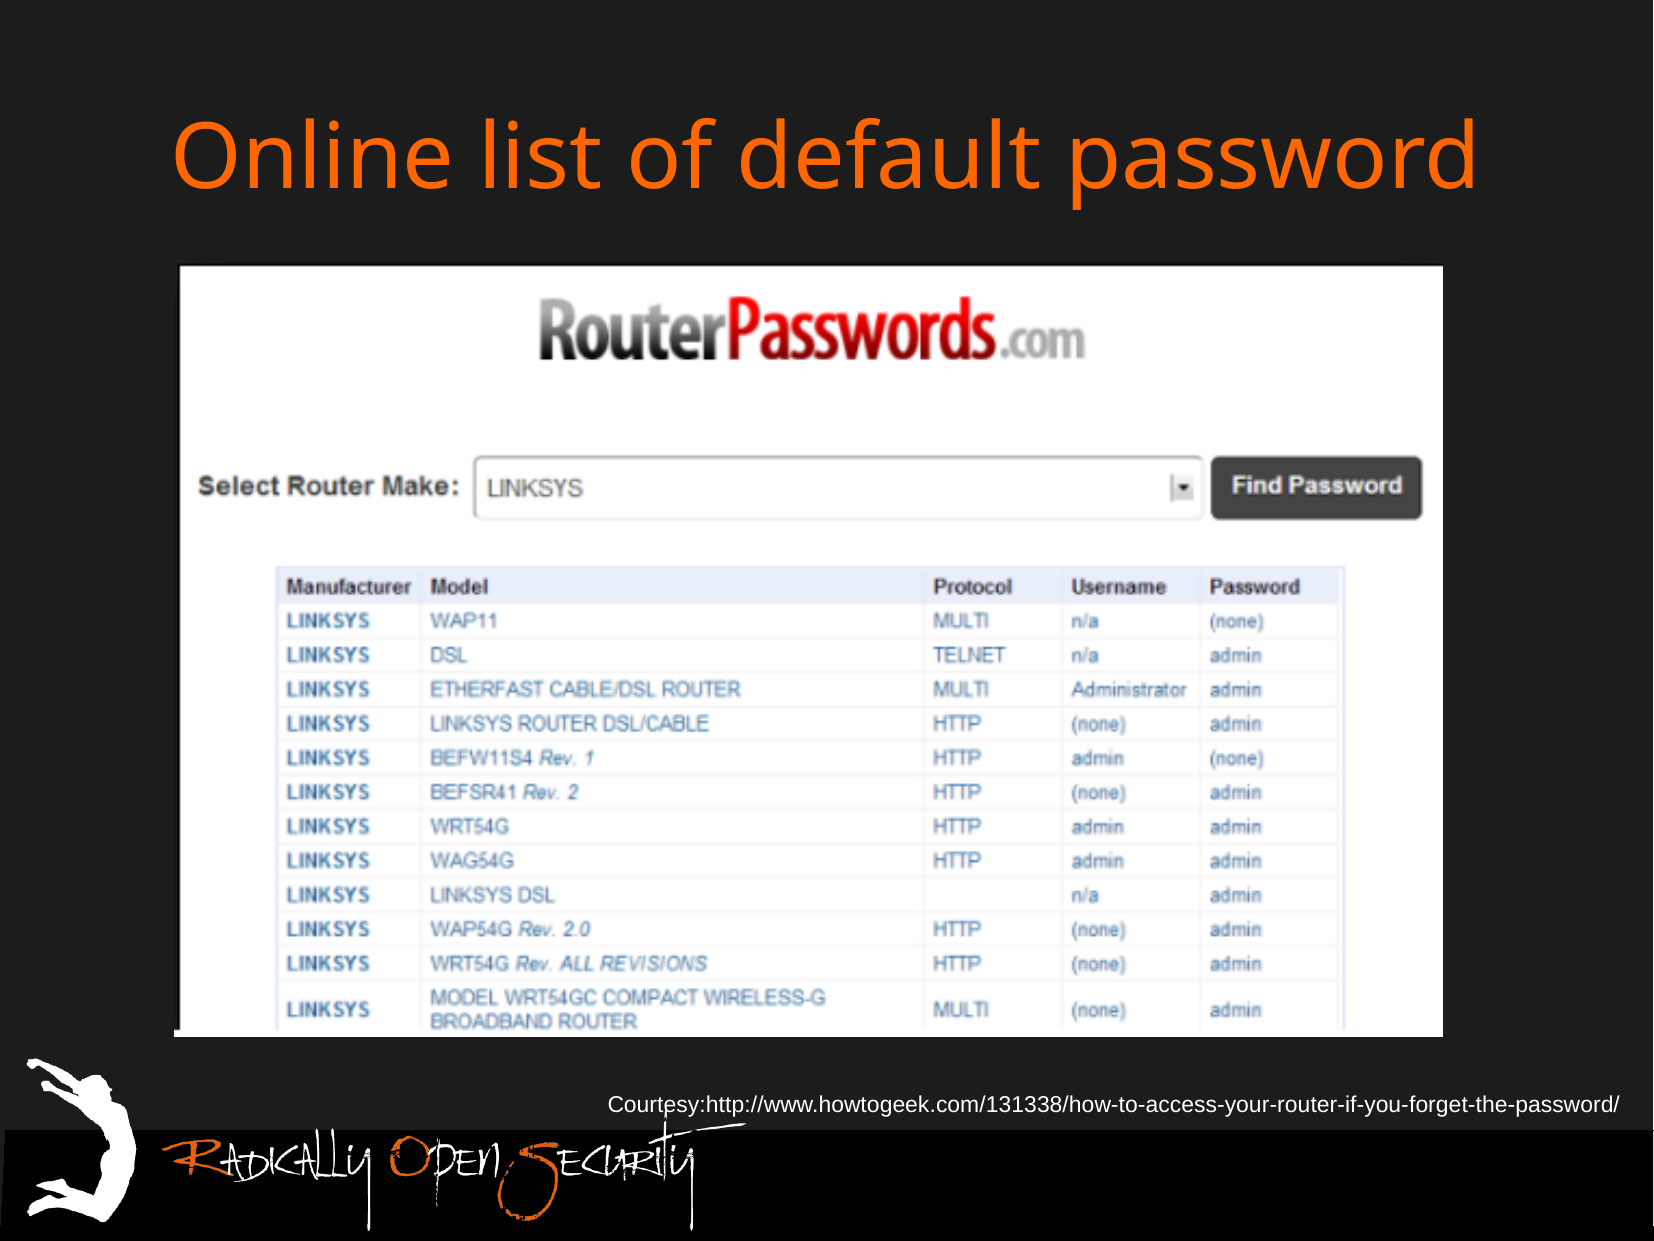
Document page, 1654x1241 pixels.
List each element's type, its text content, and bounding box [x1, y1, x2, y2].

text_box Courtesy:http://www.howtogeek.com/131338/how-to-access-your-router-if-you-forget-the-password/ [592, 1083, 1637, 1127]
picture [0, 260, 1443, 1241]
title Online list of default password [82, 49, 1571, 257]
